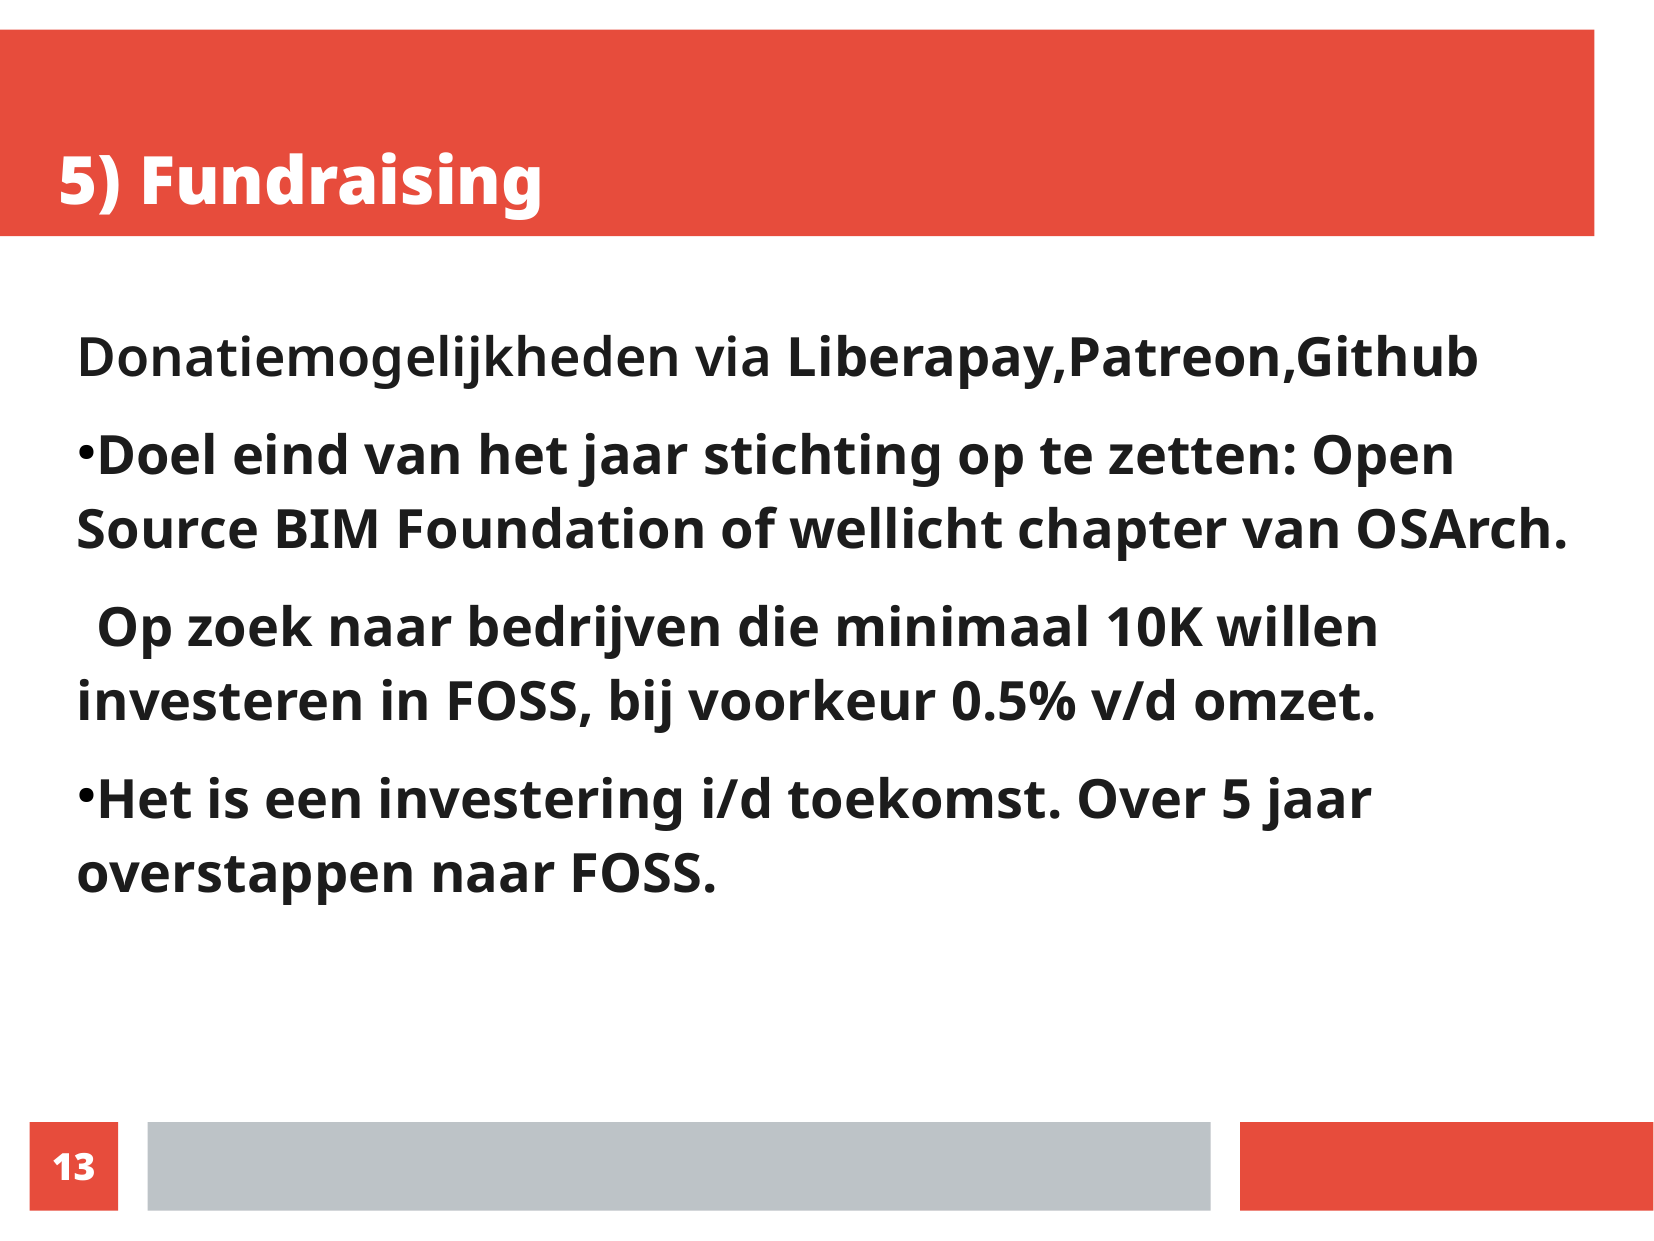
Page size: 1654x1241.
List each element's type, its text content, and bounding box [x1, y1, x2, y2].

list Donatiemogelijkheden via Liberapay,Patreon,Github Doel eind van het jaar stichting op te zetten: Open Source BIM Foundation of wellicht chapter van OSArch. Op zoek naar bedrijven die minimaal 10K willen investeren in FOSS, bij voorkeur 0.5% v/d omzet. Het is een investering i/d toekomst. Over 5 jaar overstappen naar FOSS. [76, 318, 1583, 1087]
title 5) Fundraising [59, 59, 1595, 225]
